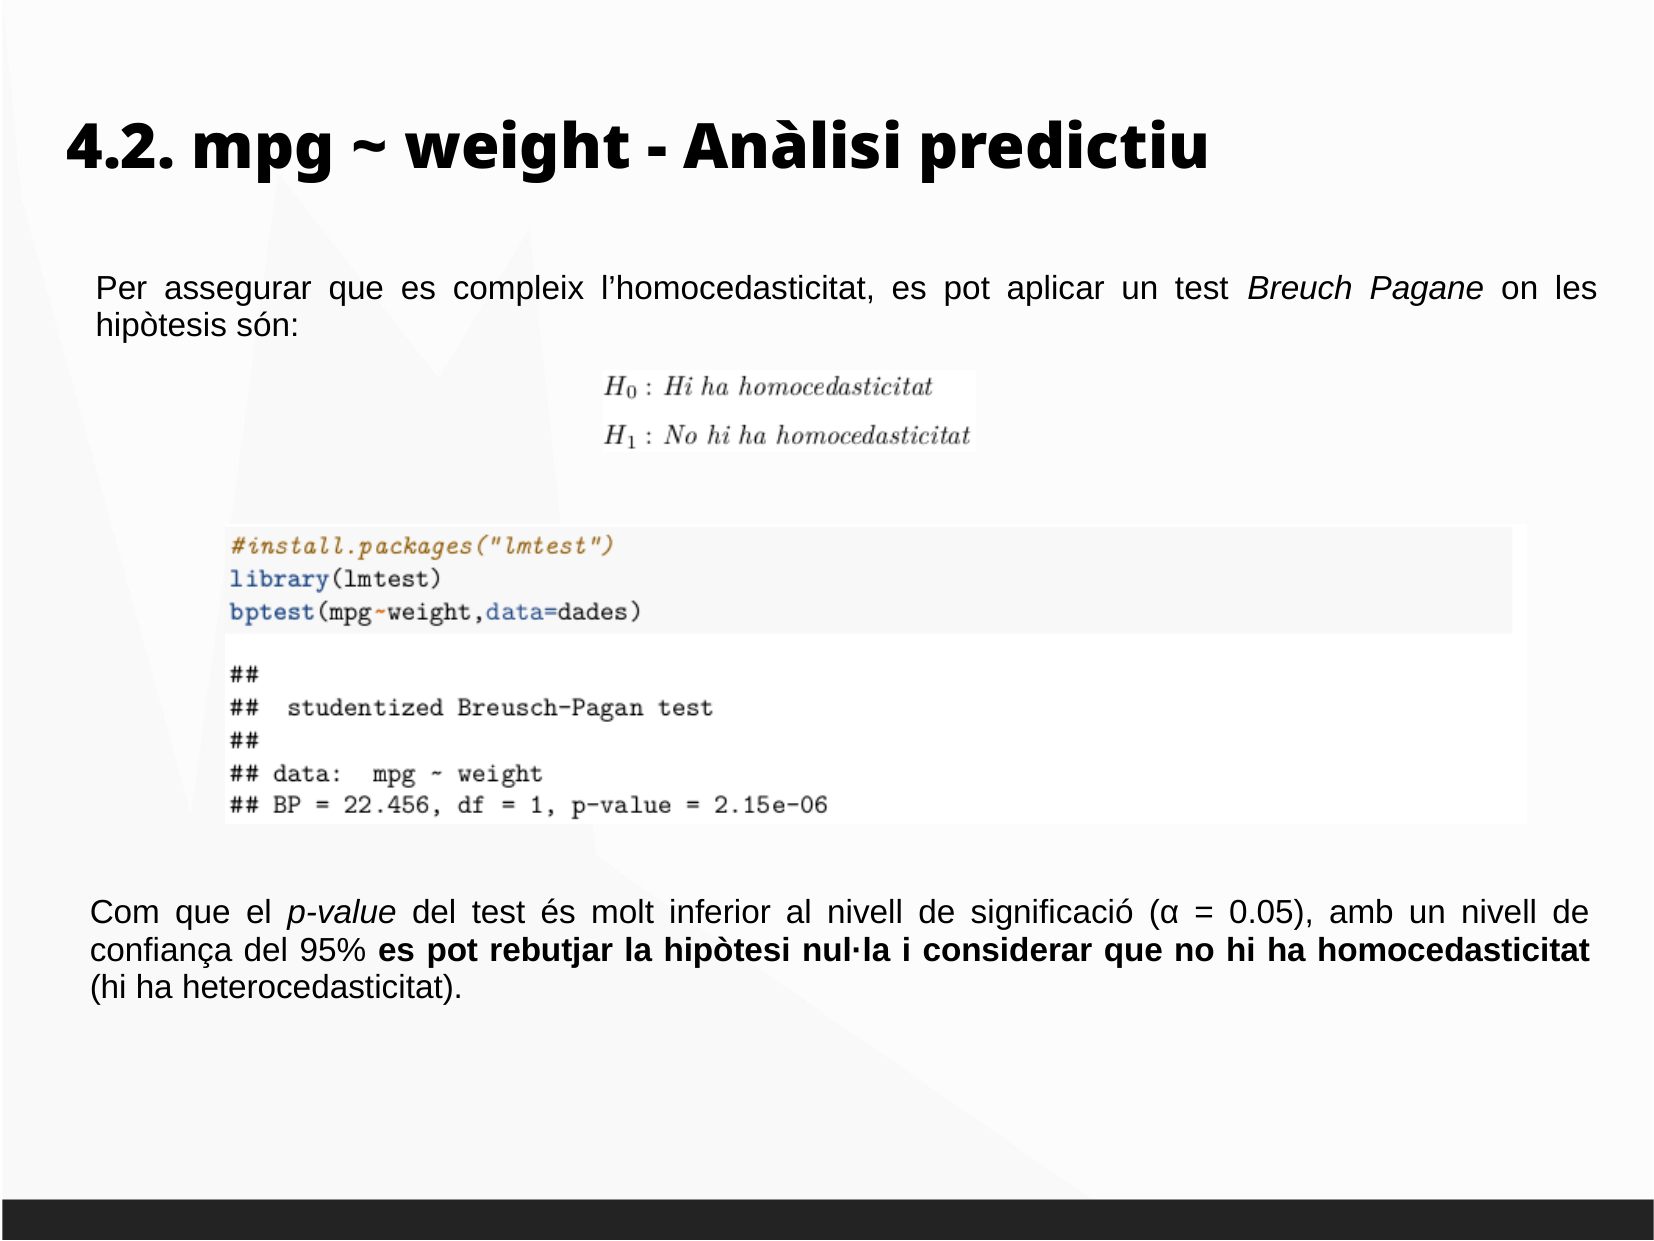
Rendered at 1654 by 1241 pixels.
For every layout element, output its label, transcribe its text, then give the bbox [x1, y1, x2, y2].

text_box Per assegurar que es compleix l’homocedasticitat, es pot aplicar un test Breuch Pagane on les hipòtesis són: [80, 261, 1613, 376]
picture [2, 0, 1654, 1241]
text_box Com que el p-value del test és molt inferior al nivell de significació (α = 0.05), amb un nivell de confiança del 95% es pot rebutjar la hipòtesi nul·la i considerar que no hi ha homocedasticitat (hi ha heterocedasticitat). [75, 886, 1607, 1013]
title 4.2. mpg ~ weight - Anàlisi predictiu [66, 100, 1555, 189]
